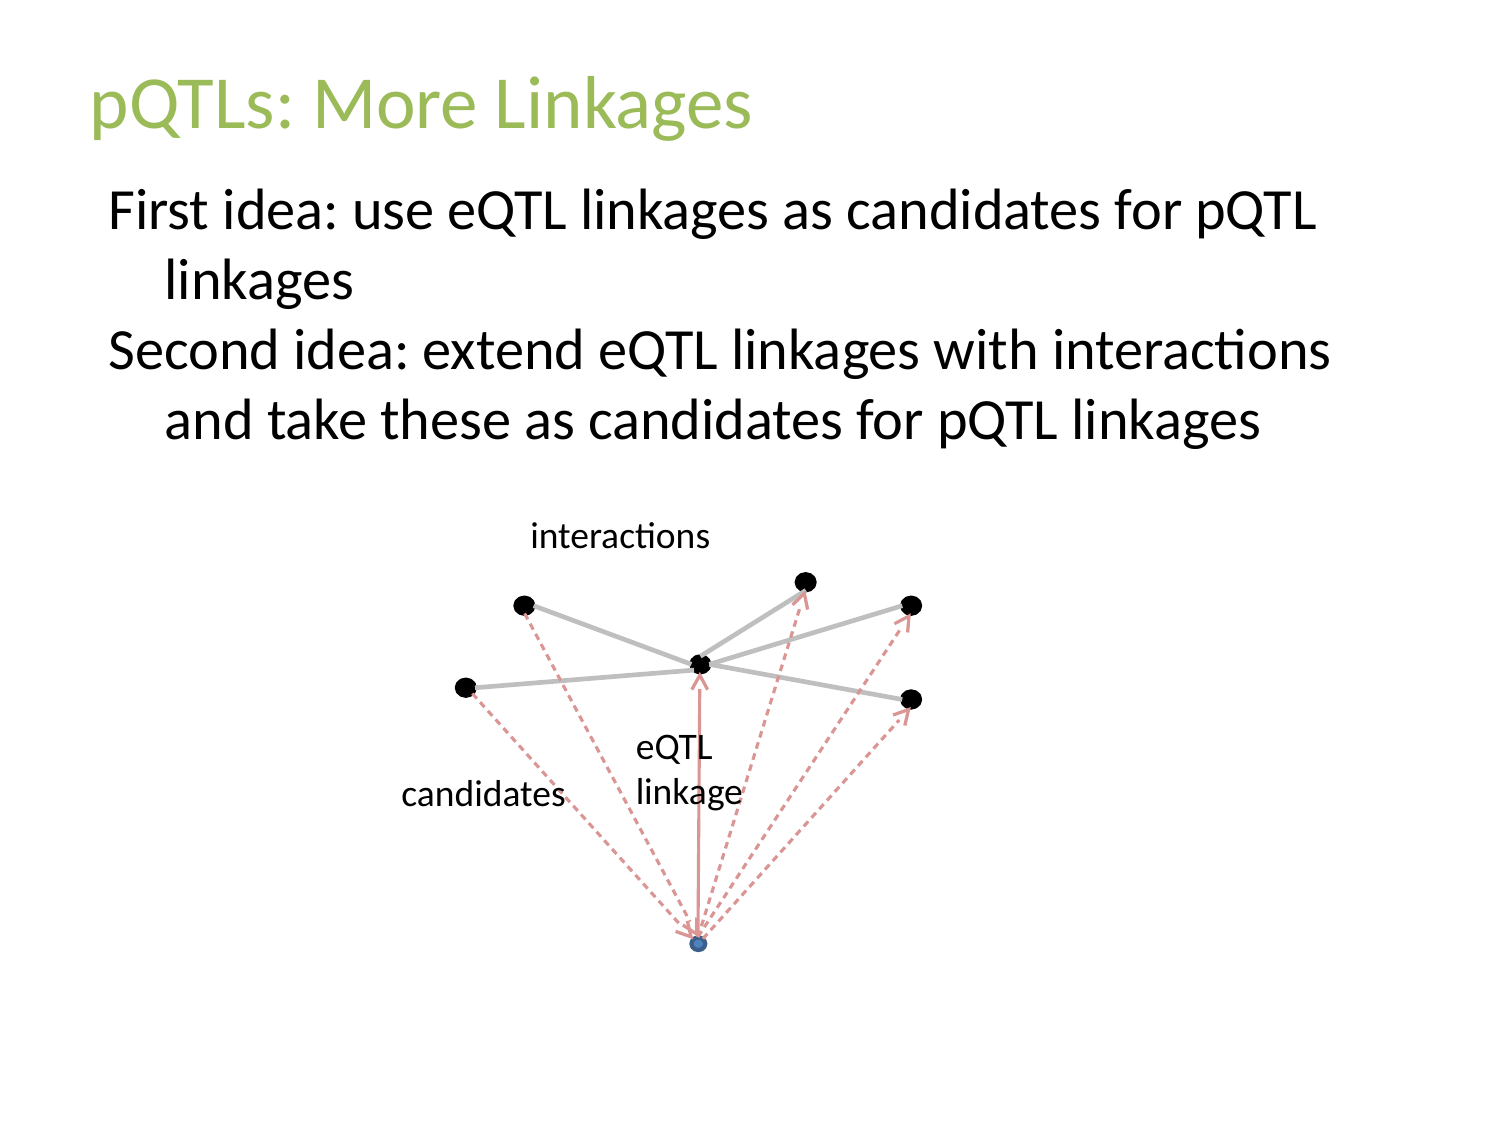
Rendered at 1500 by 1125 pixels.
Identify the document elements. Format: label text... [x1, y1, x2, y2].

text_box eQTL linkage [621, 714, 774, 820]
text_box First idea: use eQTL linkages as candidates for pQTL linkages Second idea: extend eQTL linkages with interactions and take these as candidates for pQTL linkages [93, 164, 1418, 1043]
text_box interactions [515, 503, 739, 564]
text_box [902, 597, 921, 614]
text_box candidates [386, 761, 598, 822]
text_box [691, 656, 709, 673]
text_box [796, 574, 815, 590]
text_box [515, 597, 533, 614]
text_box [691, 937, 706, 951]
text_box pQTLs: More Linkages [74, 45, 1425, 153]
text_box [902, 691, 921, 708]
text_box [456, 679, 475, 696]
